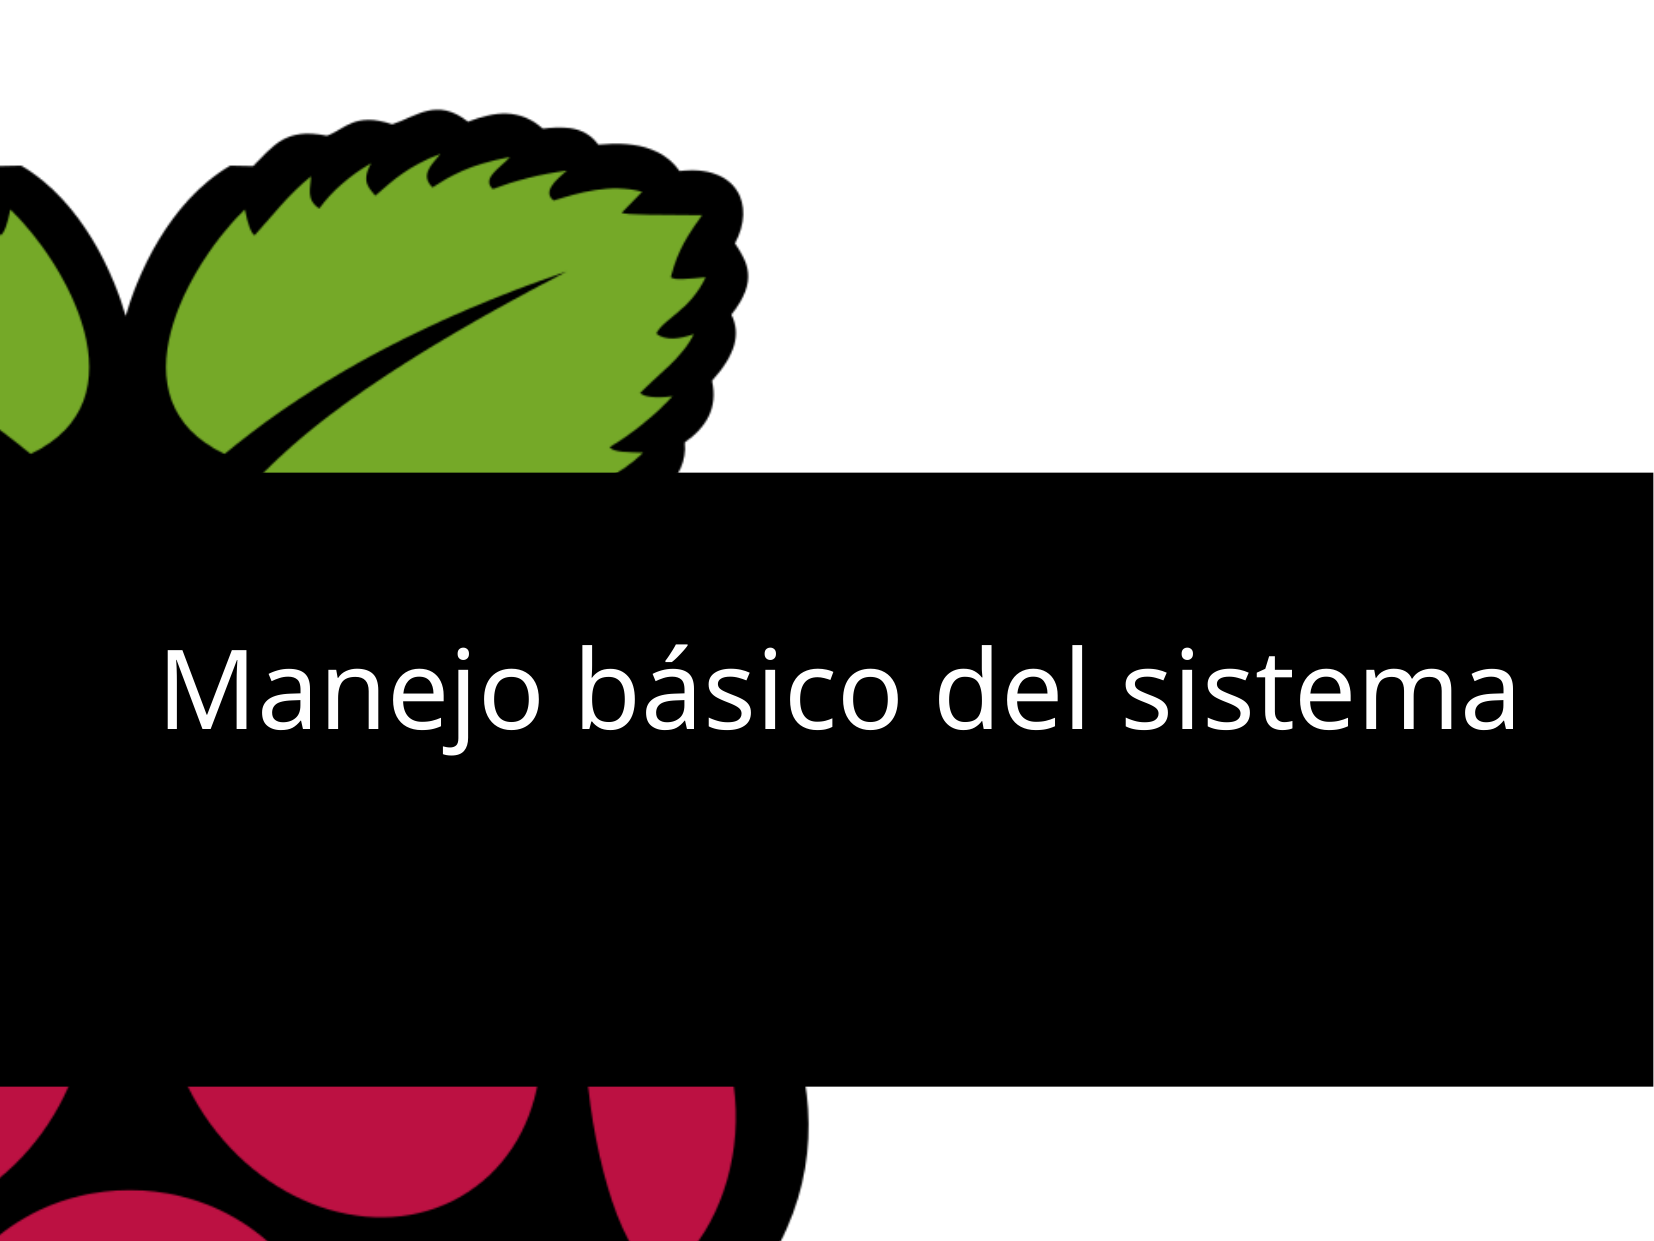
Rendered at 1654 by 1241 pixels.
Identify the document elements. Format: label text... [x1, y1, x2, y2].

text_box [0, 0, 1654, 1241]
picture [0, 106, 816, 472]
text_box Manejo básico del sistema [142, 604, 1494, 863]
picture [0, 1087, 816, 1241]
